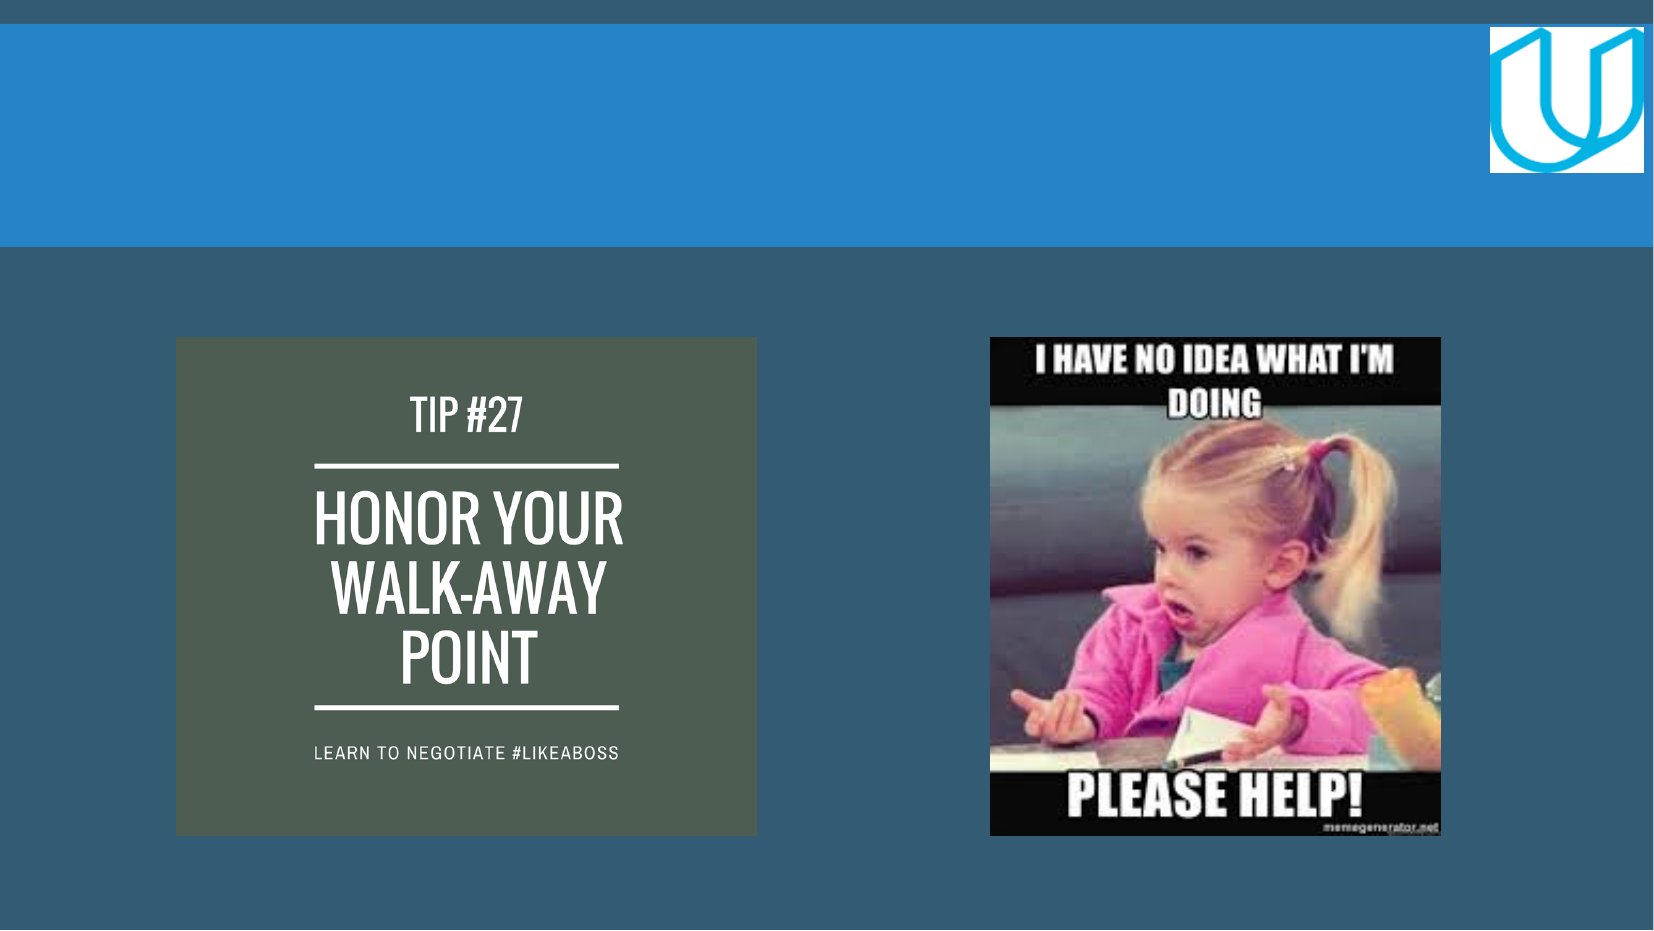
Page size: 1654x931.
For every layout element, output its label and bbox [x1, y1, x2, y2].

picture [176, 337, 757, 836]
picture [990, 337, 1441, 836]
picture [1552, 104, 1644, 173]
picture [1598, 39, 1632, 138]
picture [1502, 39, 1580, 163]
picture [1490, 126, 1542, 173]
picture [1490, 27, 1644, 138]
